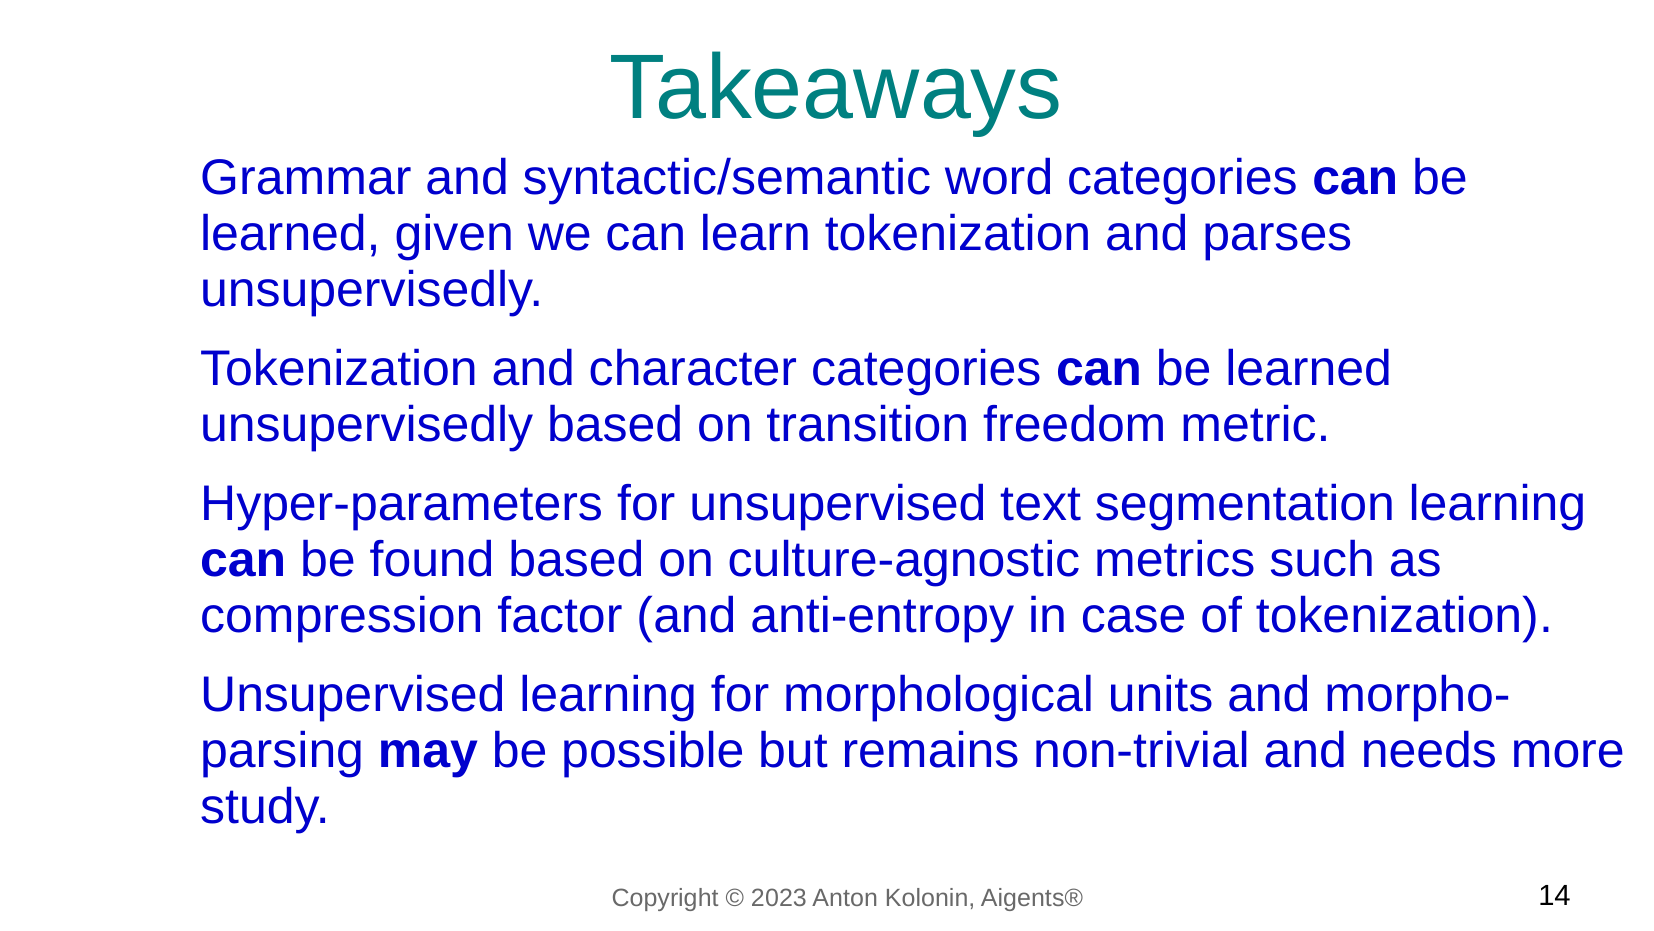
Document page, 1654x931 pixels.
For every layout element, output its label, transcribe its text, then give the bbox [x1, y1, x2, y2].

text_box Takeaways [0, 0, 1624, 174]
text_box Grammar and syntactic/semantic word categories can be learned, given we can learn tokenization and parses unsupervisedly. Tokenization and character categories can be learned unsupervisedly based on transition freedom metric. Hyper-parameters for unsupervised text segmentation learning can be found based on culture-agnostic metrics such as compression factor (and anti-entropy in case of tokenization). Unsupervised learning for morphological units and morpho-parsing may be possible but remains non-trivial and needs more study. [182, 151, 1629, 909]
